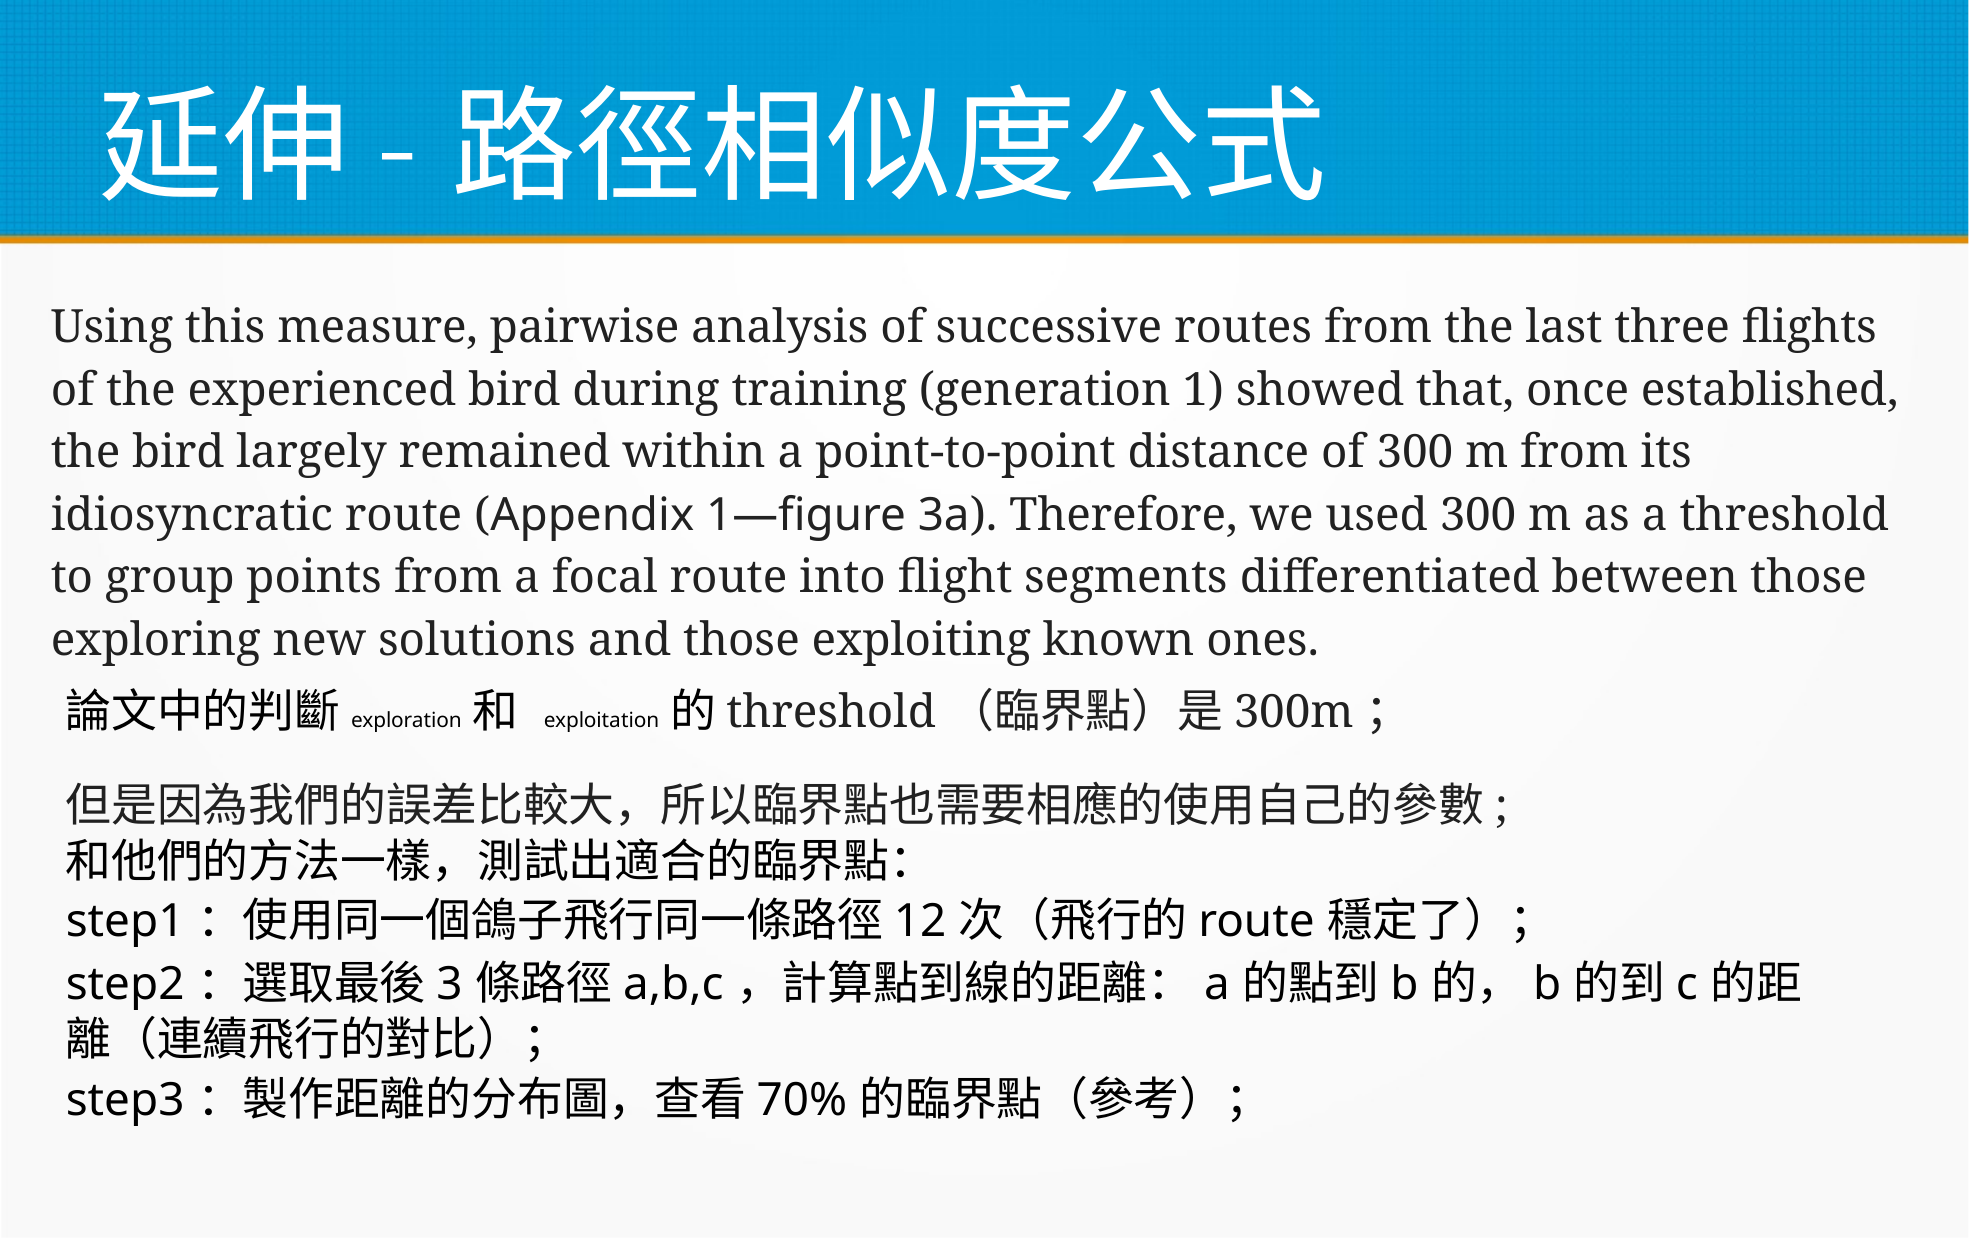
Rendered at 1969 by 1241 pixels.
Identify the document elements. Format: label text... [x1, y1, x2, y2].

title 延伸-路徑相似度公式 [98, 19, 1870, 227]
text_box 論文中的判斷exploration 和 exploitation 的threshold（臨界點）是300m； 但是因為我們的誤差比較大，所以臨界點也需要相應的使用自己的參數; 和他們的方法一樣，測試出適合的臨界點： step1：使用同一個鴿子飛行同一條路徑12次（飛行的route穩定了）； step2：選取最後3條路徑a,b,c，計算點到線的距離：a的點到b的，b的到c的距離（連續飛行的對比）； step3：製作距離的分布圖，查看70%的臨界點（參考）； [60, 681, 1846, 1126]
text_box Using this measure, pairwise analysis of successive routes from the last three flights of the experienced bird during training (generation 1) showed that, once established, the bird largely remained within a point-to-point distance of 300 m from its idiosyncratic route (Appendix 1—figure 3a). Therefore, we used 300 m as a threshold to group points from a focal route into flight segments differentiated between those exploring new solutions and those exploiting known ones. [45, 320, 1936, 706]
picture [0, 233, 1969, 1241]
